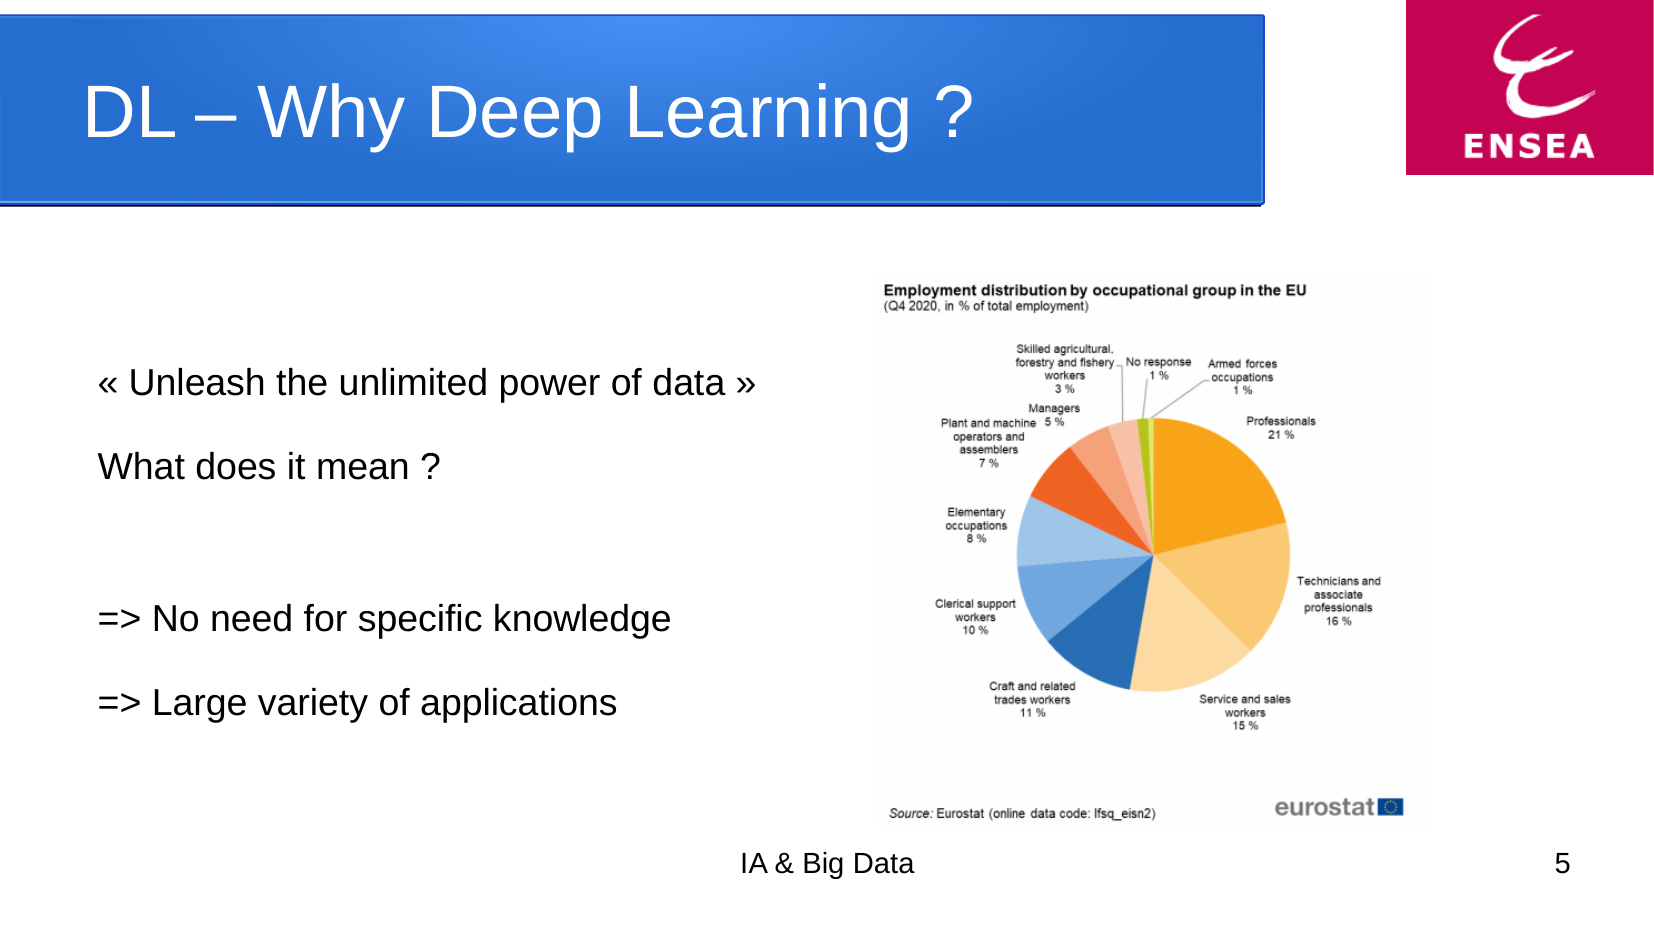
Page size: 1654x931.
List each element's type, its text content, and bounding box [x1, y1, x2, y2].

title DL – Why Deep Learning ? [82, 35, 1235, 189]
picture [1406, 0, 1654, 175]
text_box « Unleash the unlimited power of data » What does it mean ? [82, 354, 874, 496]
picture [874, 273, 1430, 827]
text_box => No need for specific knowledge => Large variety of applications [82, 590, 815, 732]
